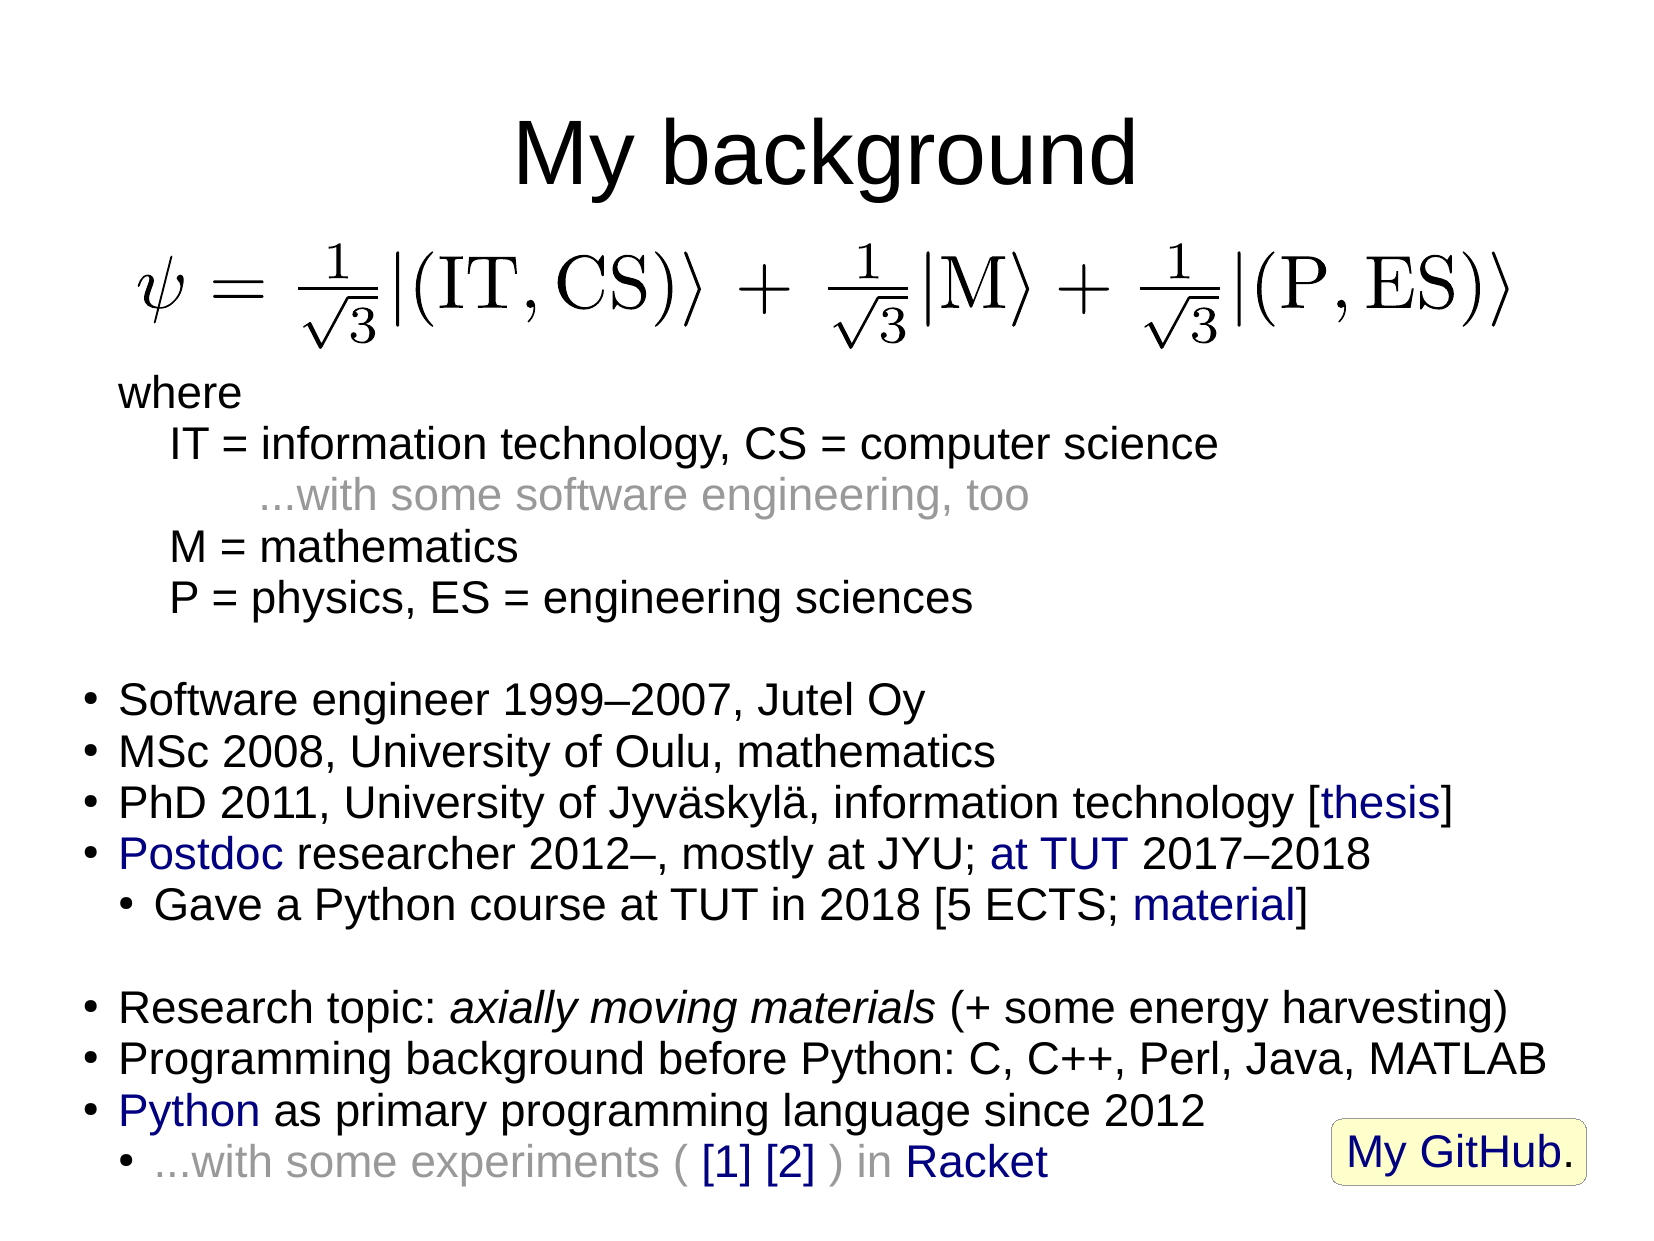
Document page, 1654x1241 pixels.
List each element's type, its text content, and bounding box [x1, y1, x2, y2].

subtitle where IT = information technology, CS = computer science ...with some software engineering, too M = mathematics P = physics, ES = engineering sciences Software engineer 1999–2007, Jutel Oy MSc 2008, University of Oulu, mathematics PhD 2011, University of Jyväskylä, information technology [thesis] Postdoc researcher 2012–, mostly at JYU; at TUT 2017–2018 Gave a Python course at TUT in 2018 [5 ECTS; material] Research topic: axially moving materials (+ some energy harvesting) Programming background before Python: C, C++, Perl, Java, MATLAB Python as primary programming language since 2012 ...with some experiments ( [1] [2] ) in Racket [82, 161, 1571, 1239]
picture [137, 243, 1509, 349]
text_box My GitHub. [1331, 1118, 1591, 1186]
title My background [82, 49, 1571, 161]
